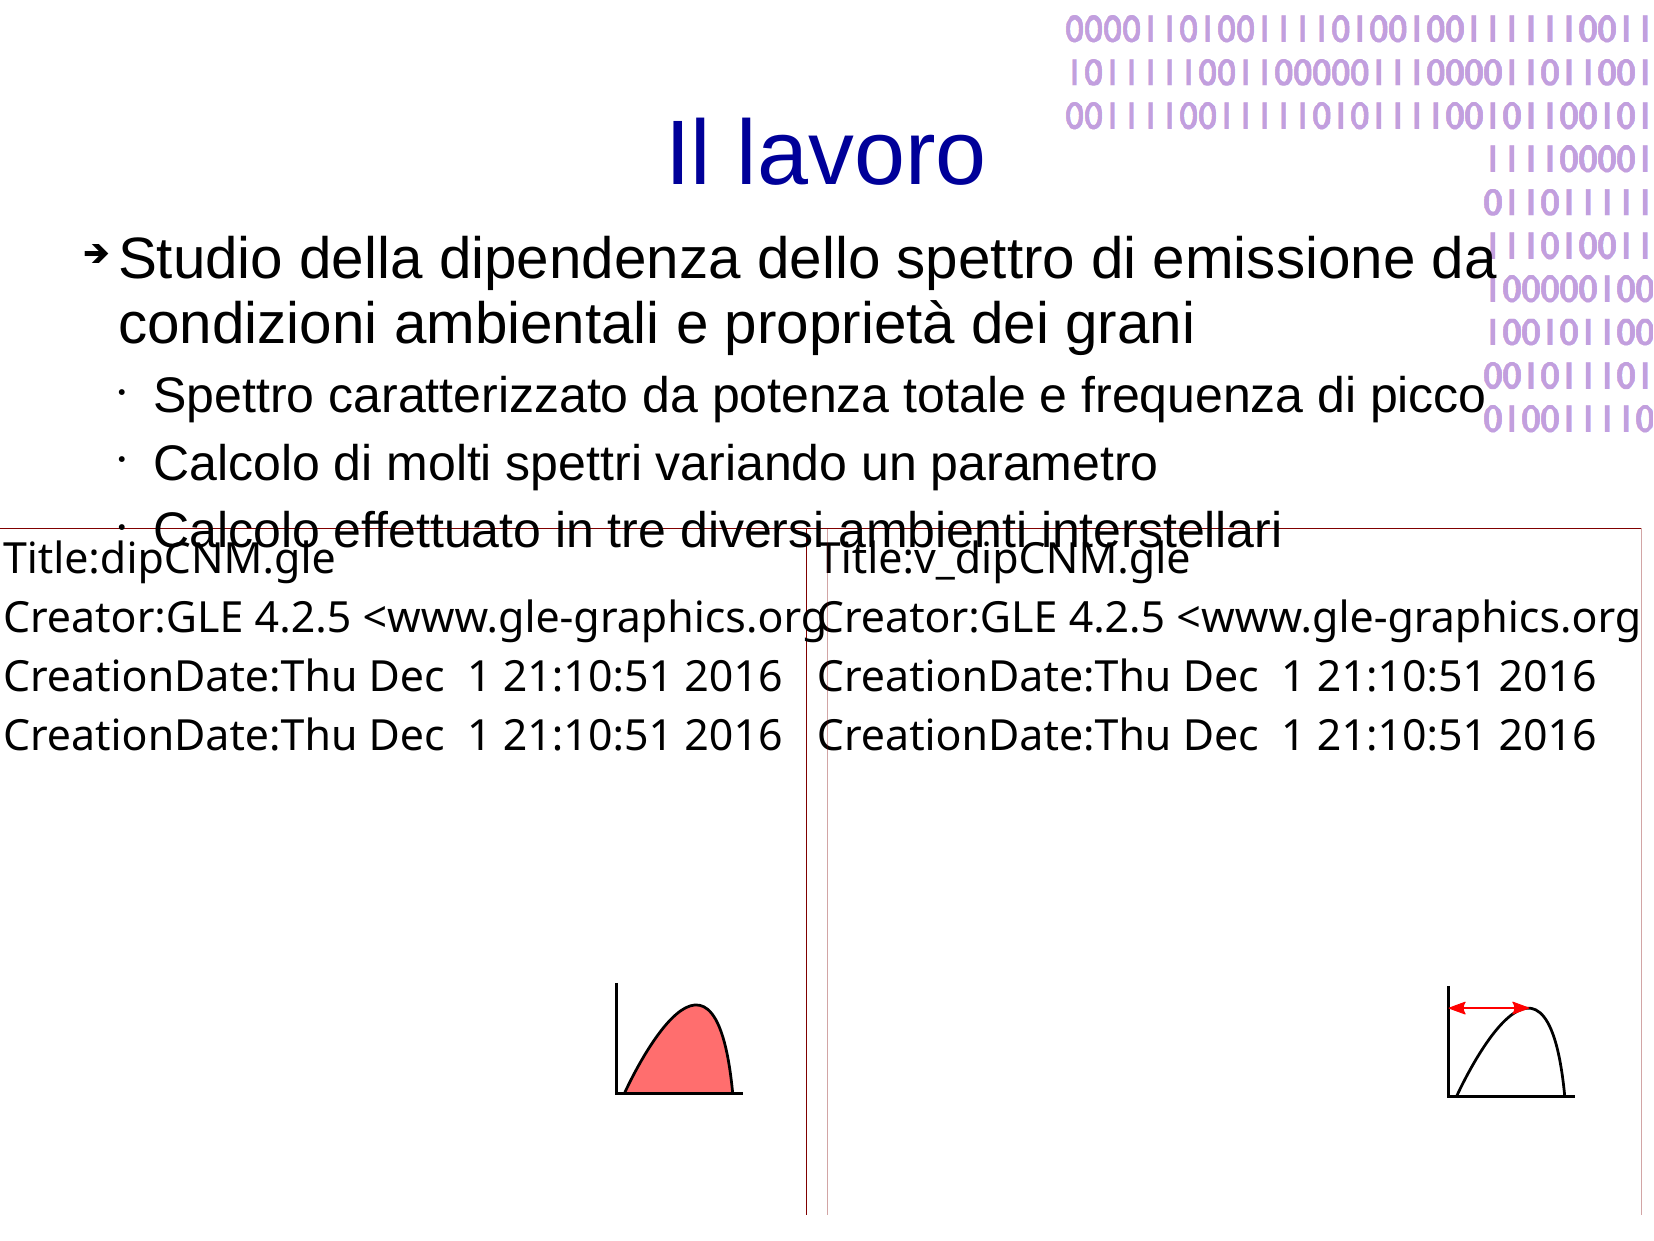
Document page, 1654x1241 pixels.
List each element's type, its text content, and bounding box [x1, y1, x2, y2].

picture [1012, 0, 1653, 513]
title Il lavoro [82, 49, 1571, 225]
text_box Studio della dipendenza dello spettro di emissione da condizioni ambientali e proprietà dei grani Spettro caratterizzato da potenza totale e frequenza di picco Calcolo di molti spettri variando un parametro Calcolo effettuato in tre diversi ambienti interstellari [82, 225, 1620, 772]
picture [0, 525, 1642, 1215]
